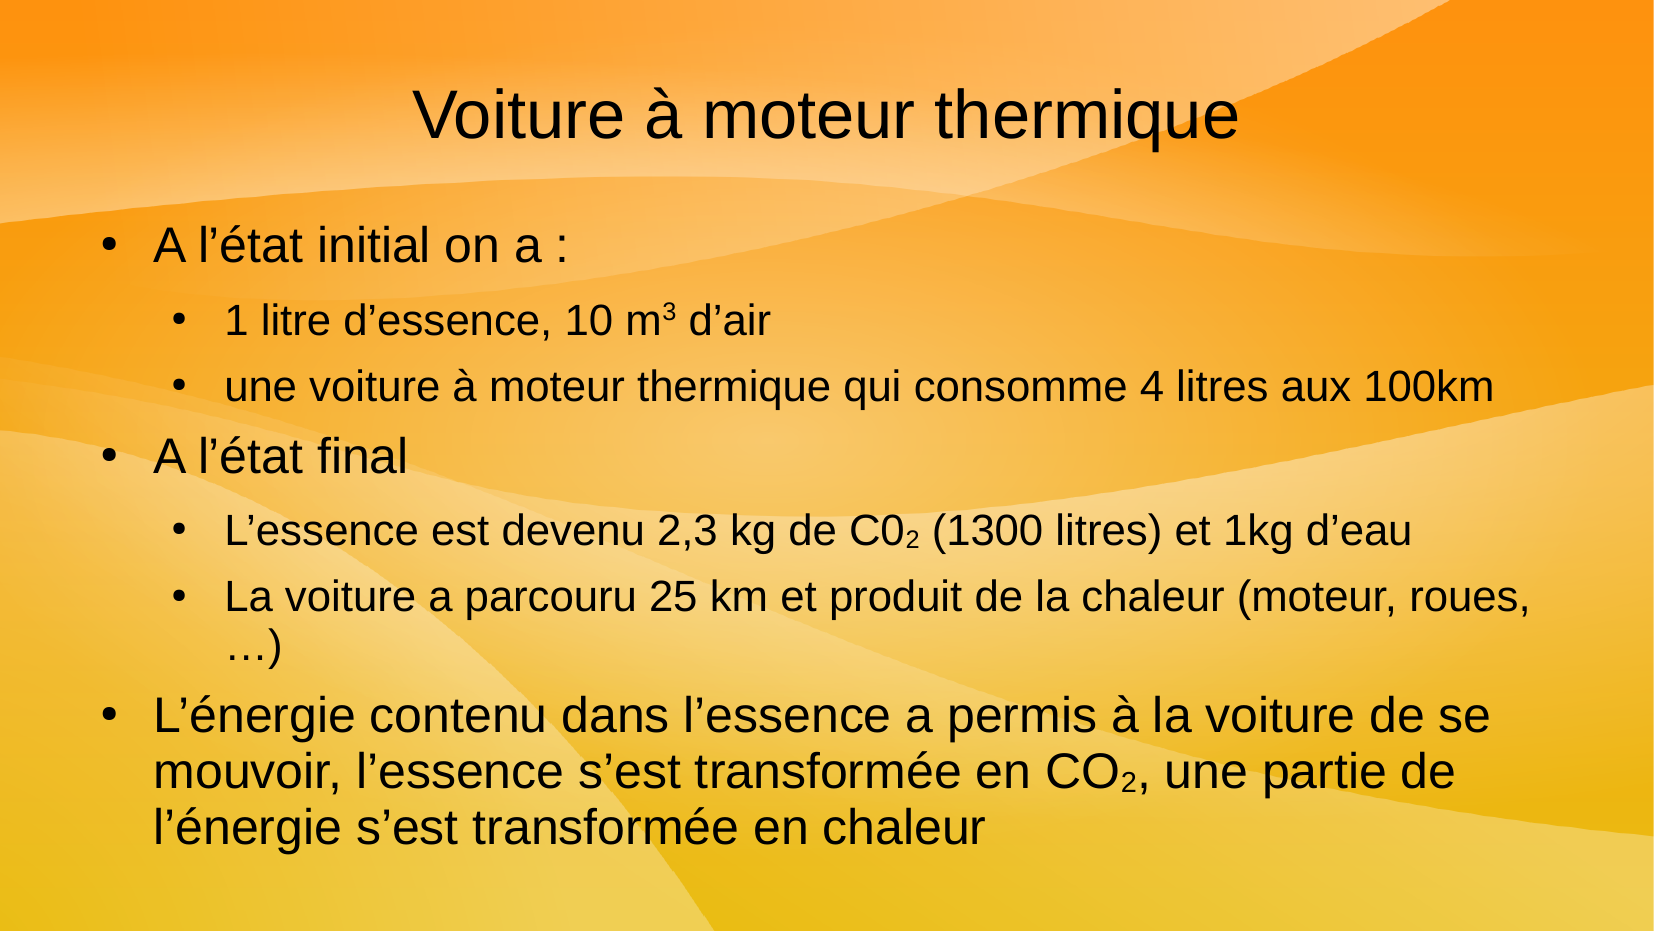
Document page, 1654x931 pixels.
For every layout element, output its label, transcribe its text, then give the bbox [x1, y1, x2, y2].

title Voiture à moteur thermique [82, 37, 1571, 193]
list A l’état initial on a : 1 litre d’essence, 10 m3 d’air une voiture à moteur thermique qui consomme 4 litres aux 100km A l’état final L’essence est devenu 2,3 kg de C02 (1300 litres) et 1kg d’eau La voiture a parcouru 25 km et produit de la chaleur (moteur, roues, …) L’énergie contenu dans l’essence a permis à la voiture de se mouvoir, l’essence s’est transformée en CO2, une partie de l’énergie s’est transformée en chaleur [82, 217, 1571, 931]
picture [0, 0, 1654, 931]
